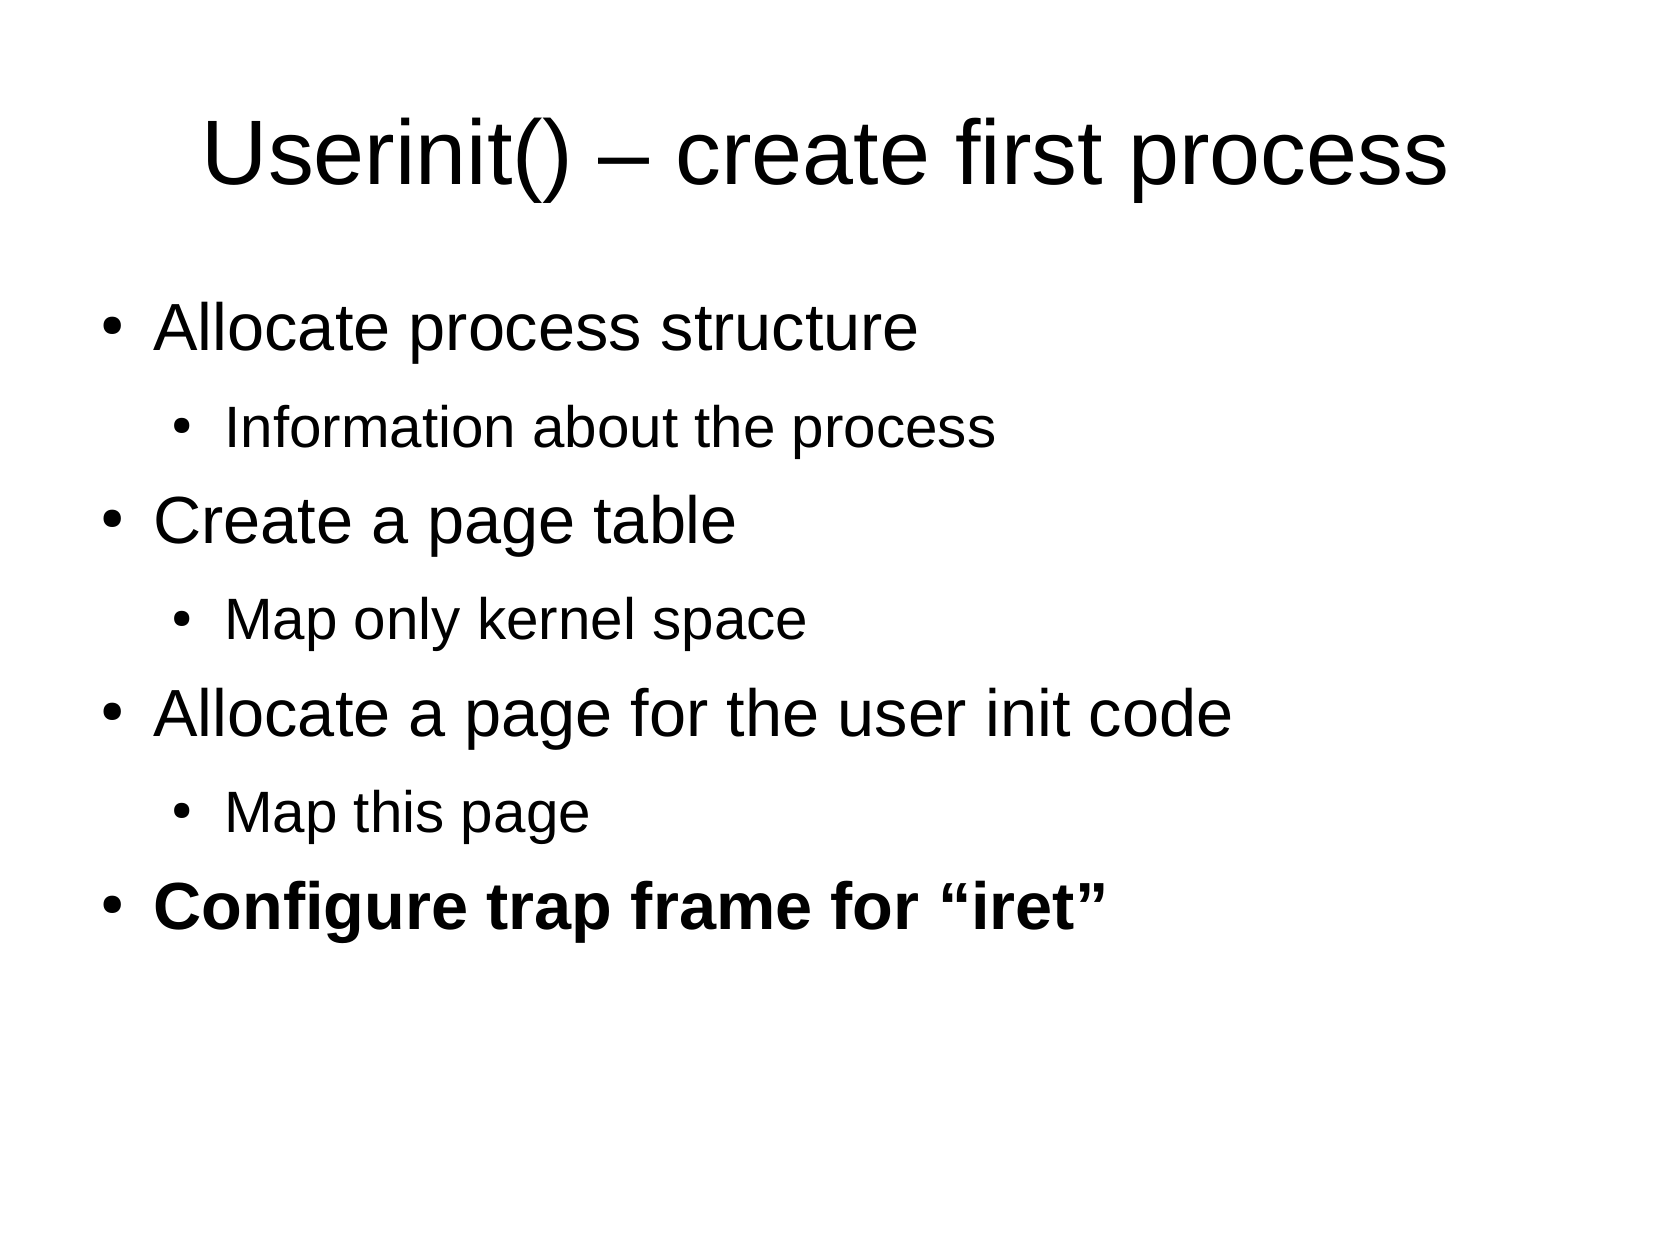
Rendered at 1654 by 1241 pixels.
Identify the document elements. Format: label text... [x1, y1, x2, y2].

title Userinit() – create first process [82, 49, 1571, 257]
list Allocate process structure Information about the process Create a page table Map only kernel space Allocate a page for the user init code Map this page Configure trap frame for “iret” [82, 290, 1571, 1010]
